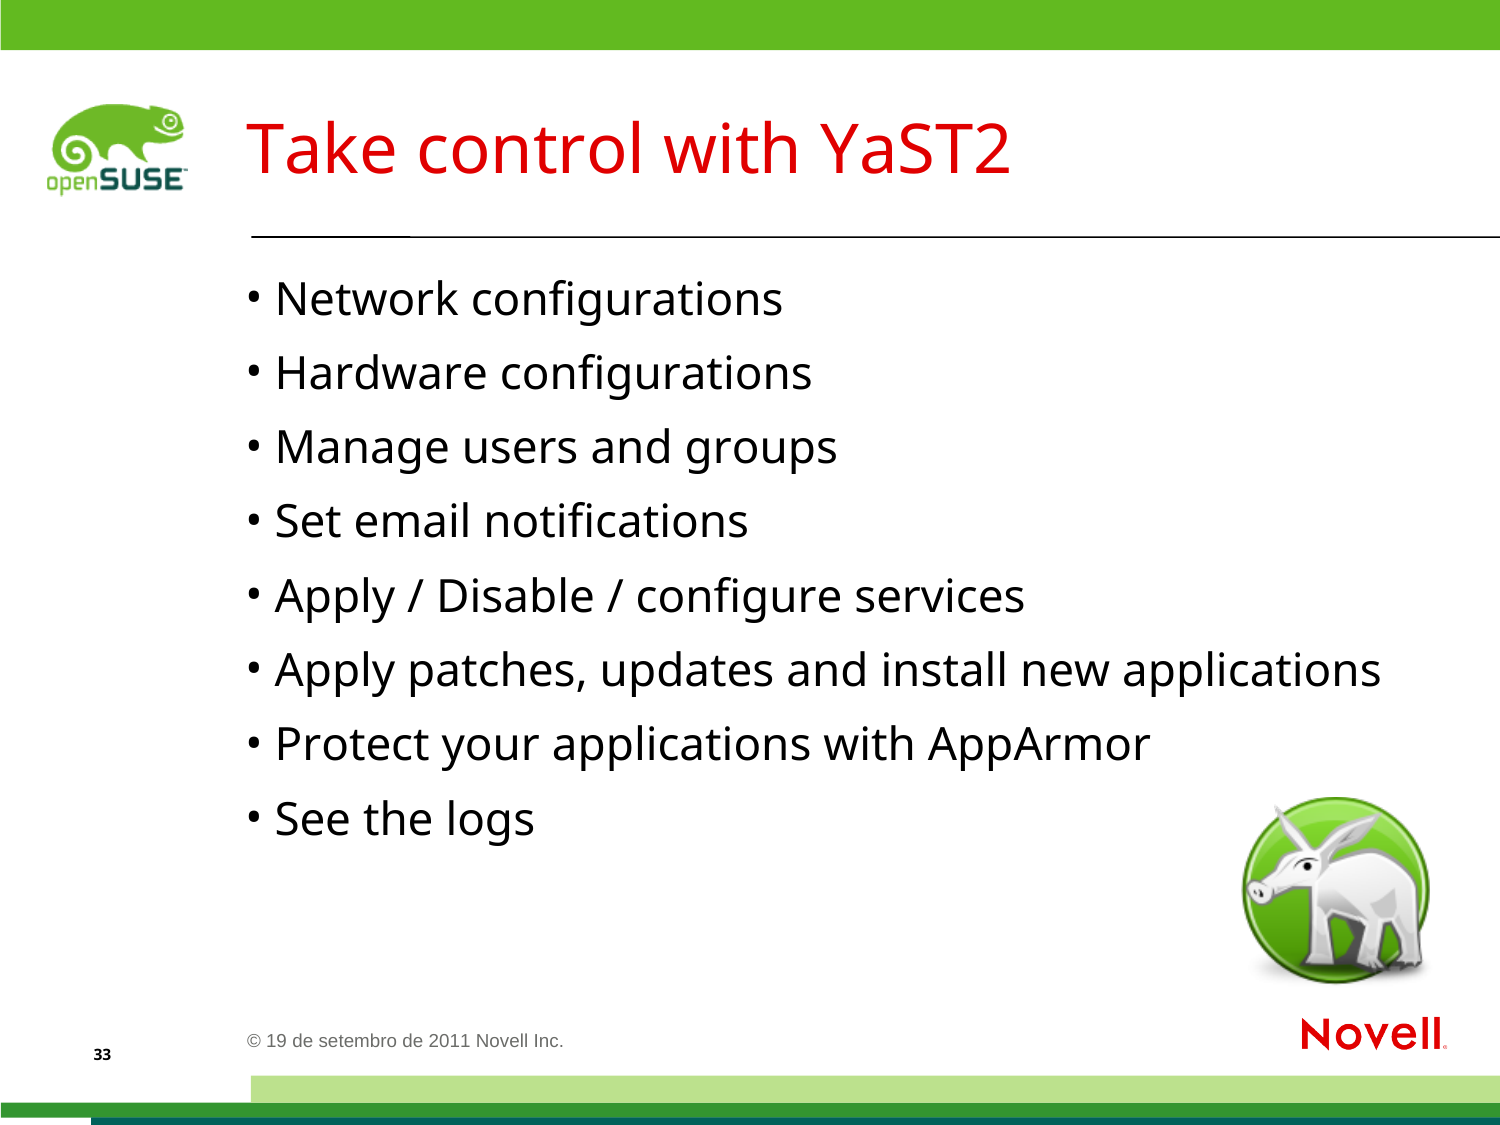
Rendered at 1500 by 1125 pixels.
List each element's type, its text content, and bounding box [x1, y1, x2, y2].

picture [1240, 797, 1441, 990]
title Take control with YaST2 [246, 68, 1409, 231]
list Network configurations Hardware configurations Manage users and groups Set email notifications Apply / Disable / configure services Apply patches, updates and install new applications Protect your applications with AppArmor See the logs [245, 267, 1458, 1010]
picture [47, 104, 188, 197]
picture [1295, 1011, 1453, 1056]
